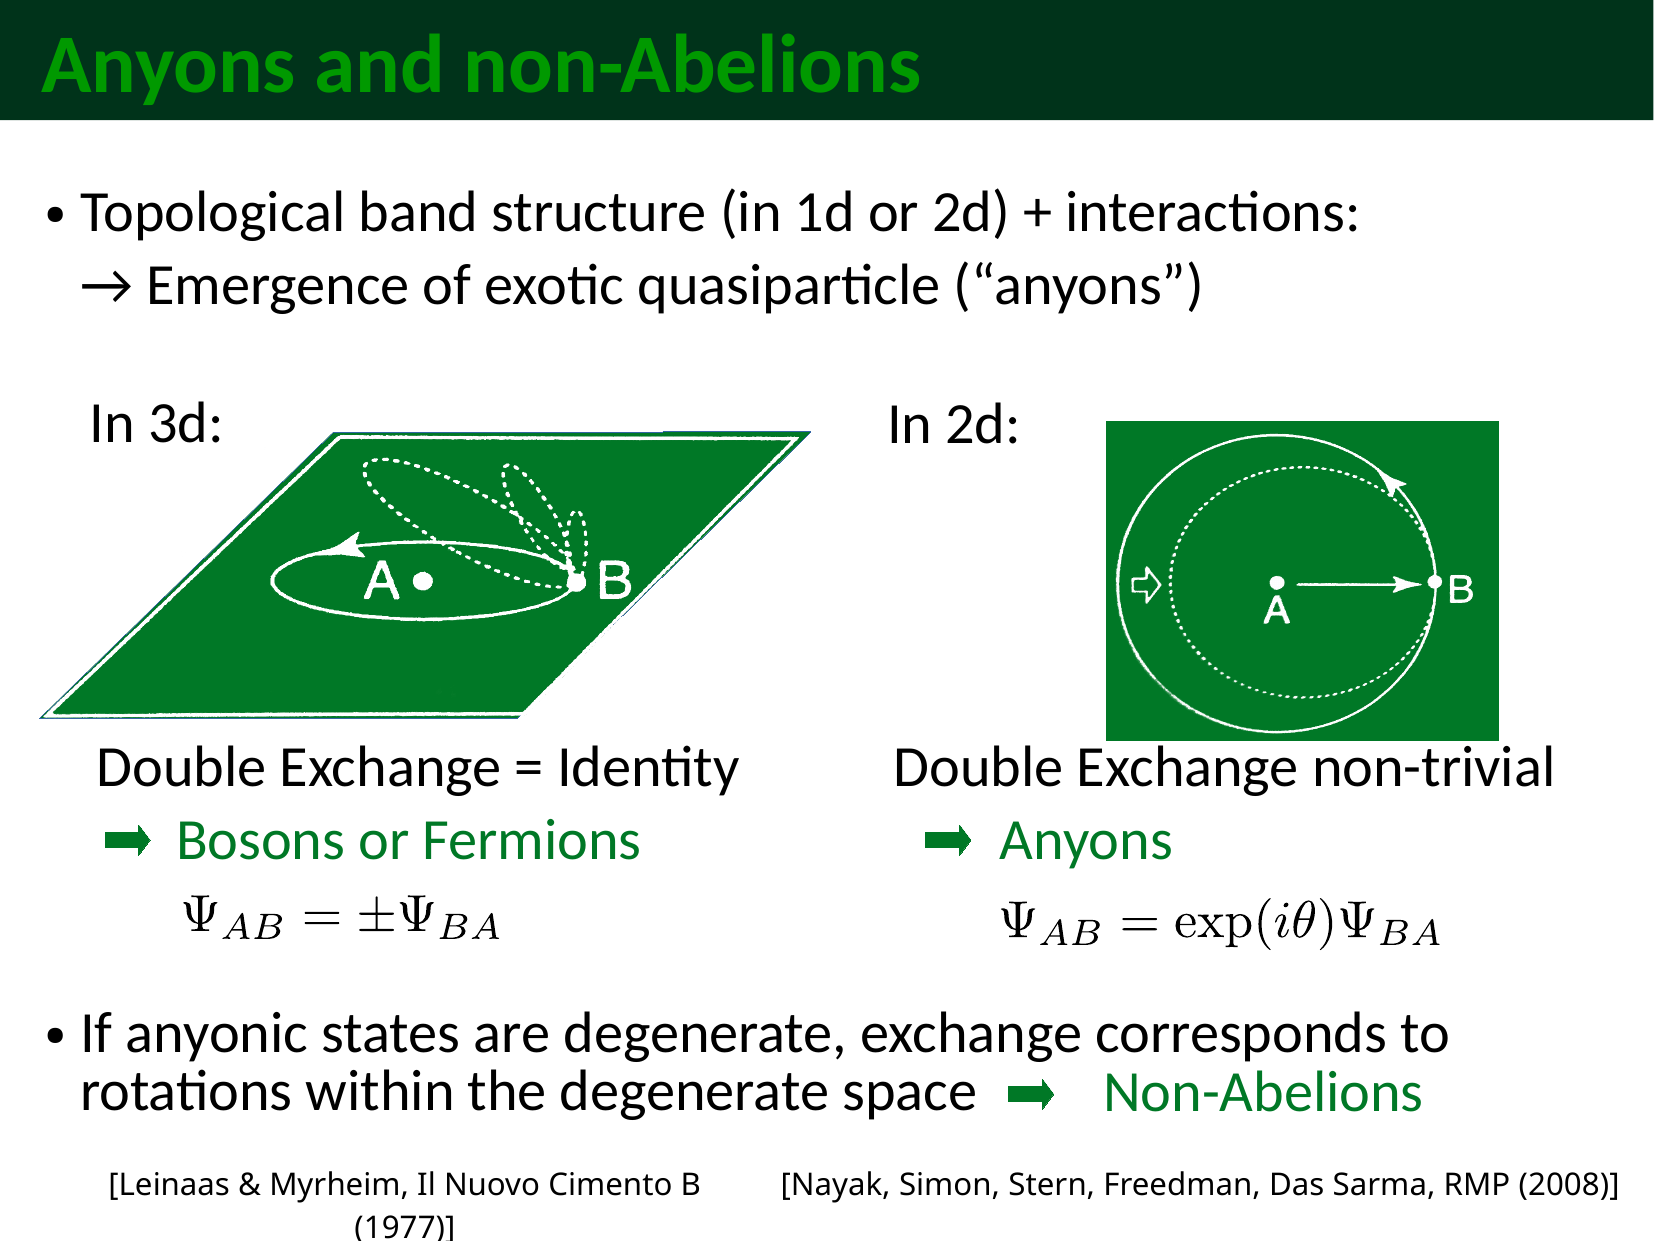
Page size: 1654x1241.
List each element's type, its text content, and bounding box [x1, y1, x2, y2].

text_box In 2d: [872, 391, 1166, 466]
text_box In 3d: [75, 391, 369, 466]
picture [22, 369, 833, 811]
text_box [180, 895, 501, 939]
text_box Anyons and non-Abelions [26, 1, 1515, 126]
text_box [Nayak, Simon, Stern, Freedman, Das Sarma, RMP (2008)] [747, 1155, 1654, 1241]
text_box [925, 825, 971, 856]
text_box Non-Abelions [1088, 1059, 1561, 1134]
text_box If anyonic states are degenerate, exchange corresponds to rotations within the degenerate space [30, 1000, 1654, 1133]
text_box [105, 825, 151, 856]
picture [1105, 369, 1654, 811]
text_box Topological band structure (in 1d or 2d) + interactions: → Emergence of exotic quasiparticle (“anyons”) [30, 180, 1654, 400]
text_box Double Exchange non-trivial Anyons [879, 735, 1593, 882]
text_box [Leinaas & Myrheim, Il Nuovo Cimento B (1977)] [45, 1155, 747, 1241]
text_box [997, 898, 1442, 951]
text_box [1008, 1079, 1054, 1110]
text_box Double Exchange = Identity Bosons or Fermions [81, 735, 796, 882]
